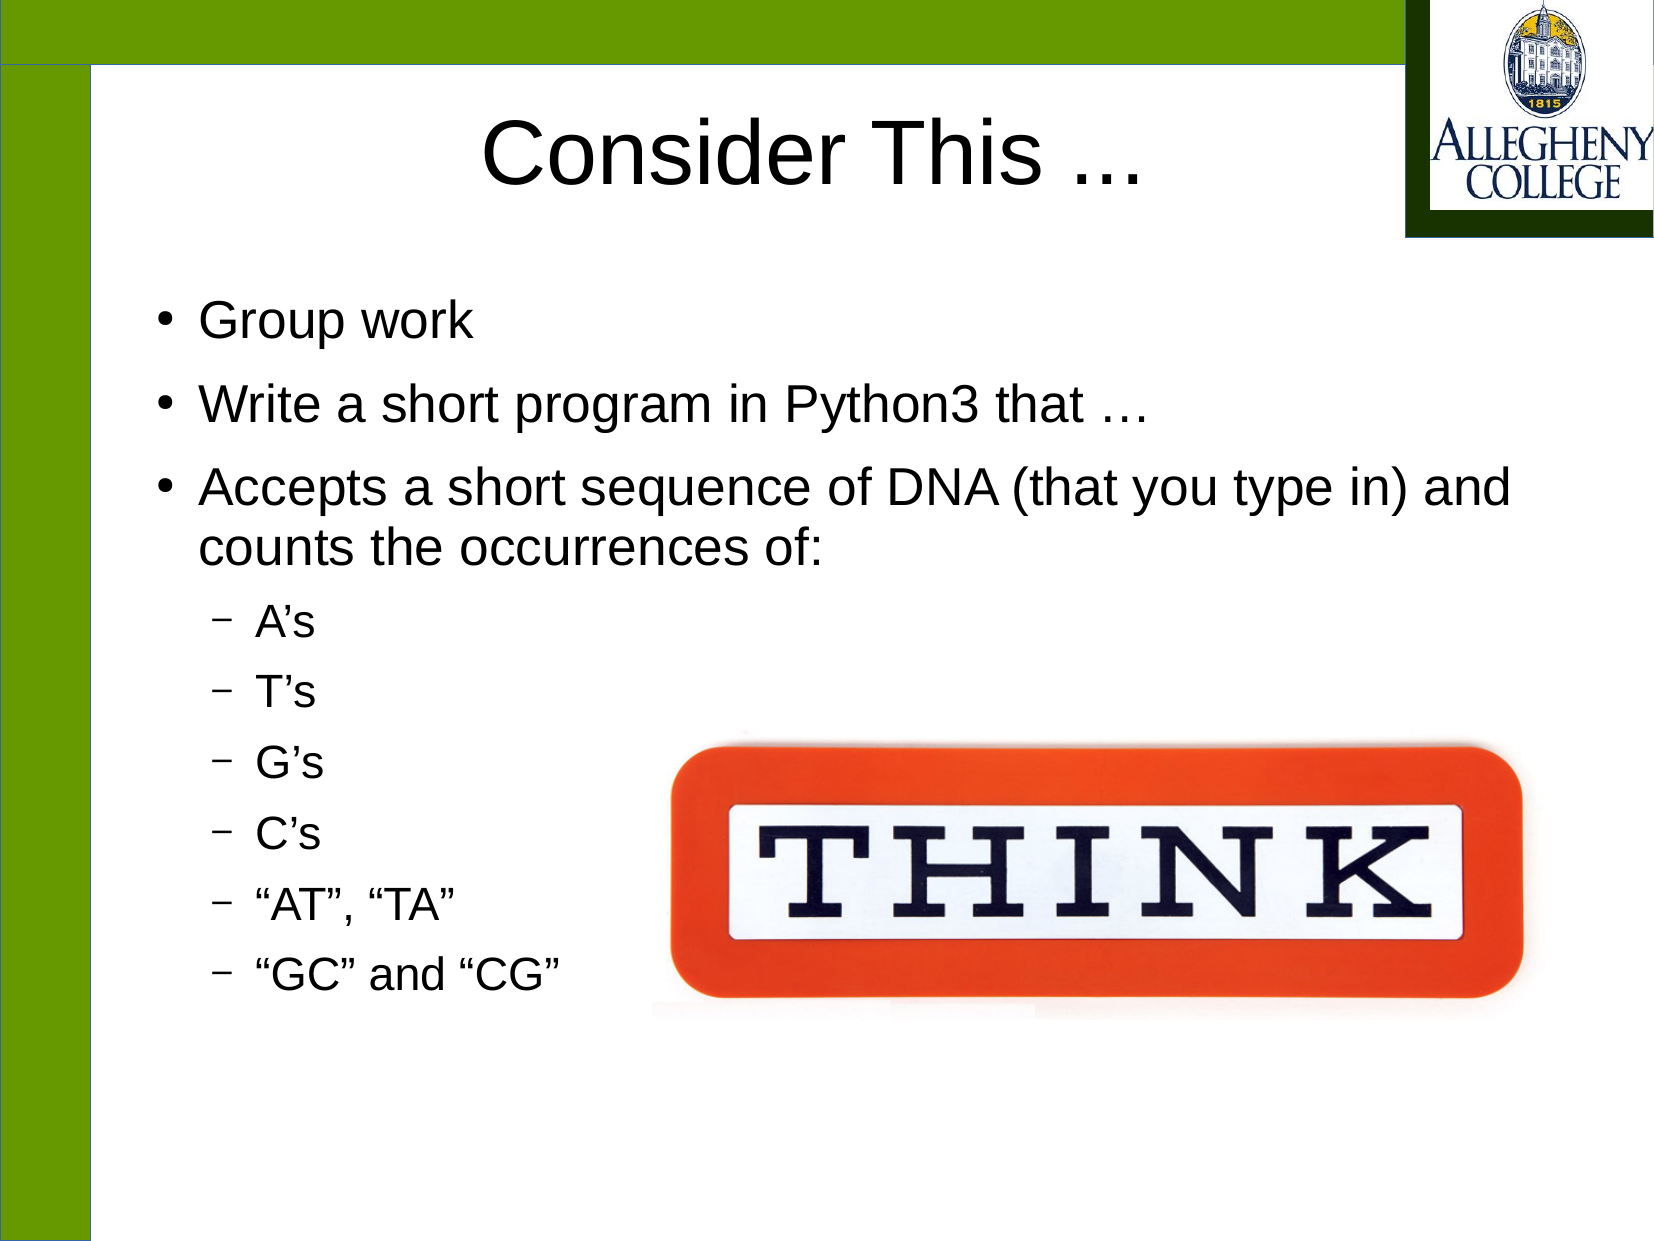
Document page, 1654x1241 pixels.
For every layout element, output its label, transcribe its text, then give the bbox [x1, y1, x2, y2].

text_box [0, 0, 1654, 1241]
picture [652, 719, 1546, 1020]
list Group work Write a short program in Python3 that … Accepts a short sequence of DNA (that you type in) and counts the occurrences of: A’s T’s G’s C’s “AT”, “TA” “GC” and “CG” [141, 290, 1630, 1010]
picture [1430, 0, 1654, 210]
title Consider This ... [112, 65, 1515, 257]
